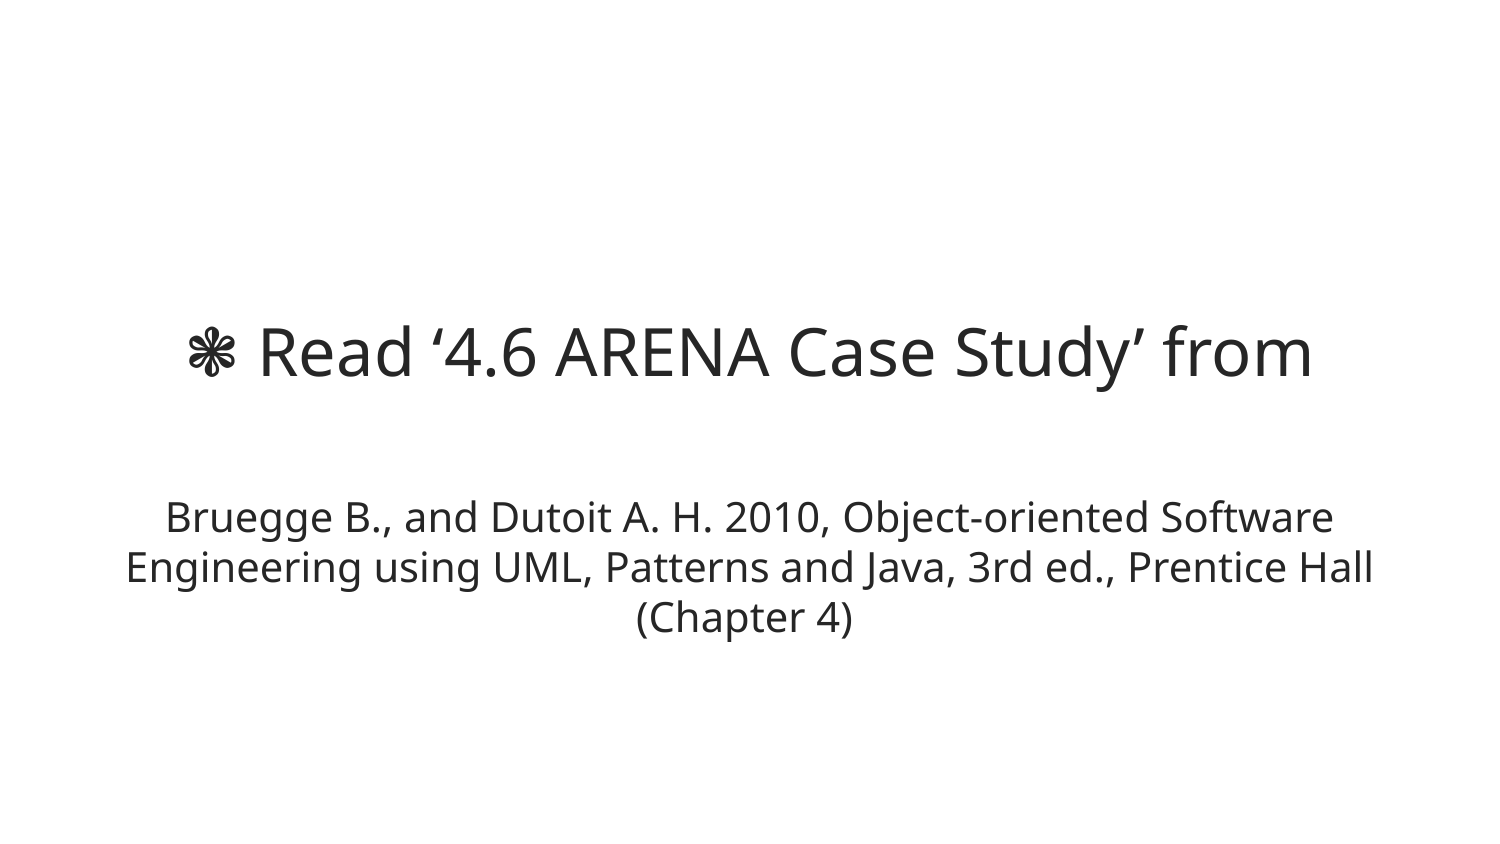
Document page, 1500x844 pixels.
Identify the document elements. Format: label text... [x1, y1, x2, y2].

list ❃ Read ‘4.6 ARENA Case Study’ from Bruegge B., and Dutoit A. H. 2010, Object-oriented Software Engineering using UML, Patterns and Java, 3rd ed., Prentice Hall (Chapter 4) [75, 196, 1425, 754]
